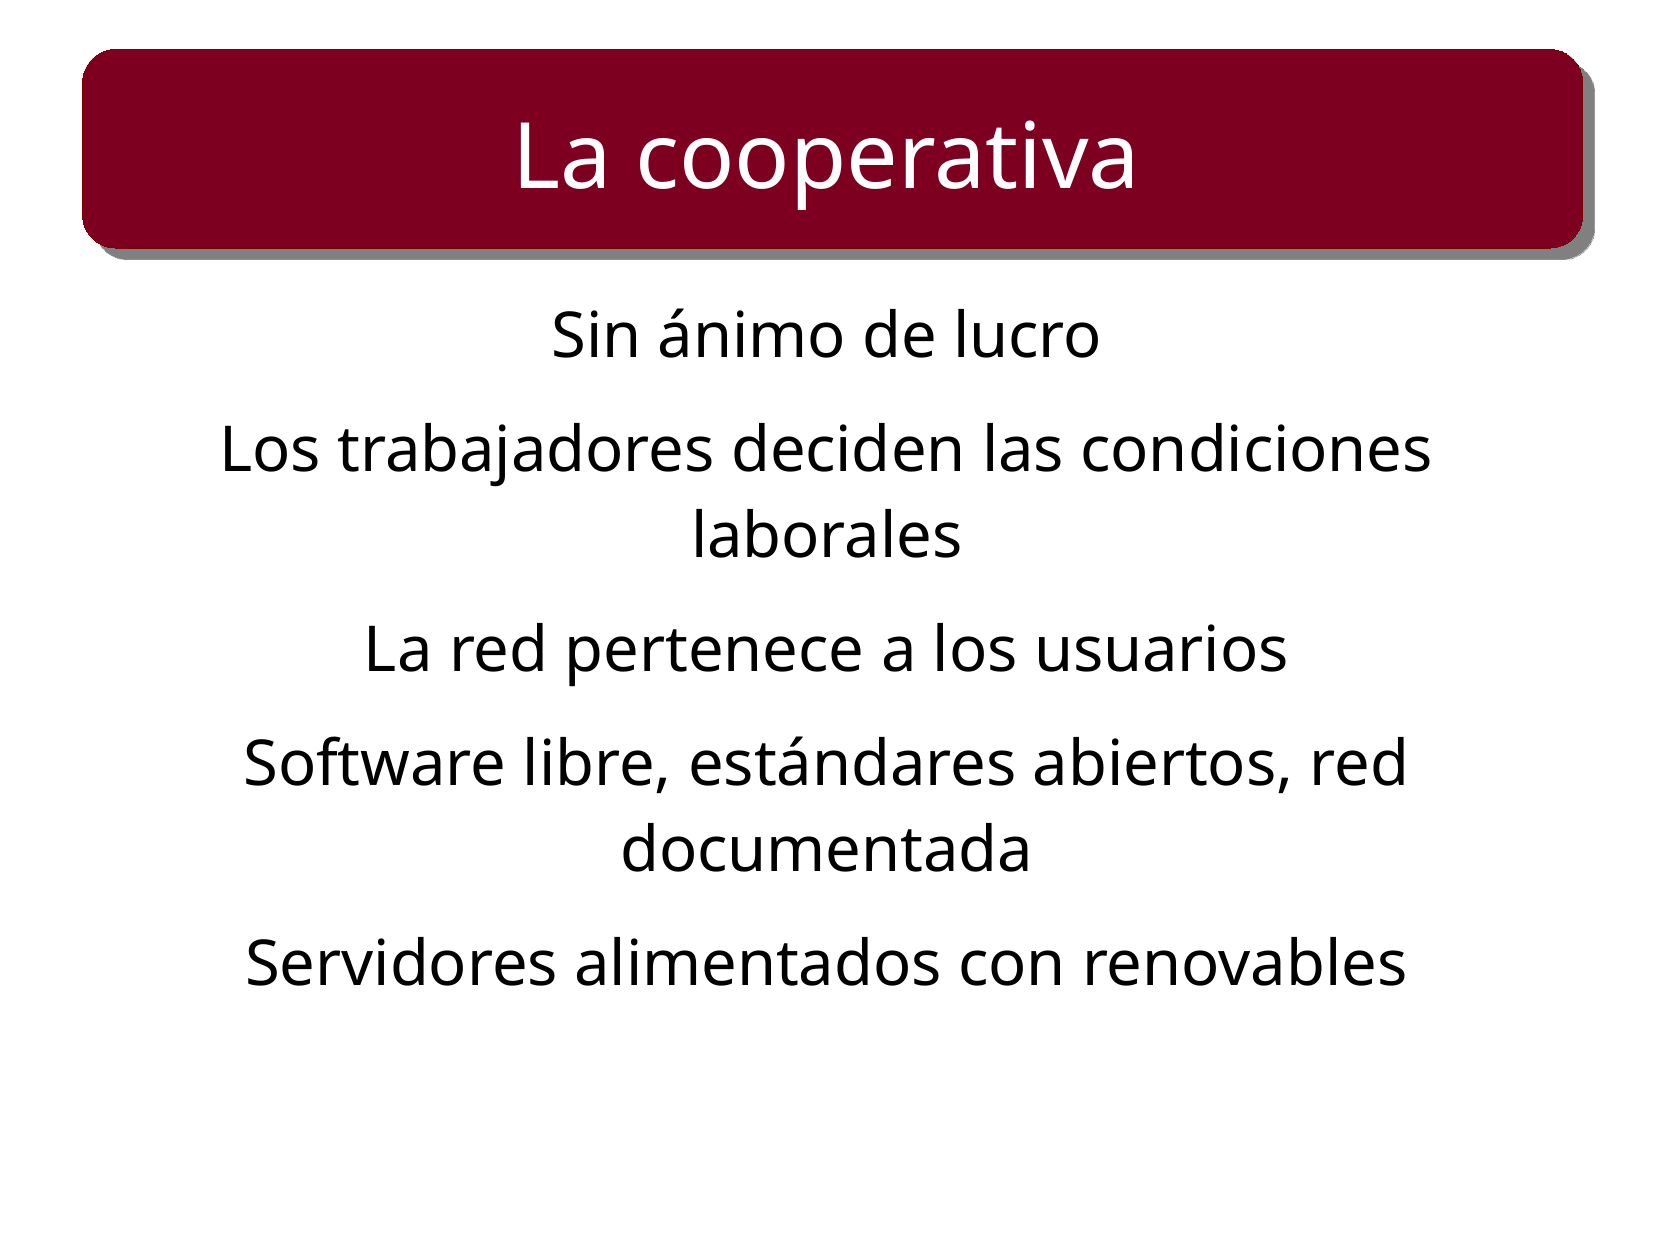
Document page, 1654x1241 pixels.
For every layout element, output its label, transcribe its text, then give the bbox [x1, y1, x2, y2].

list Sin ánimo de lucro Los trabajadores deciden las condiciones laborales La red pertenece a los usuarios Software libre, estándares abiertos, red documentada Servidores alimentados con renovables [82, 290, 1571, 1010]
title La cooperativa [82, 49, 1571, 257]
